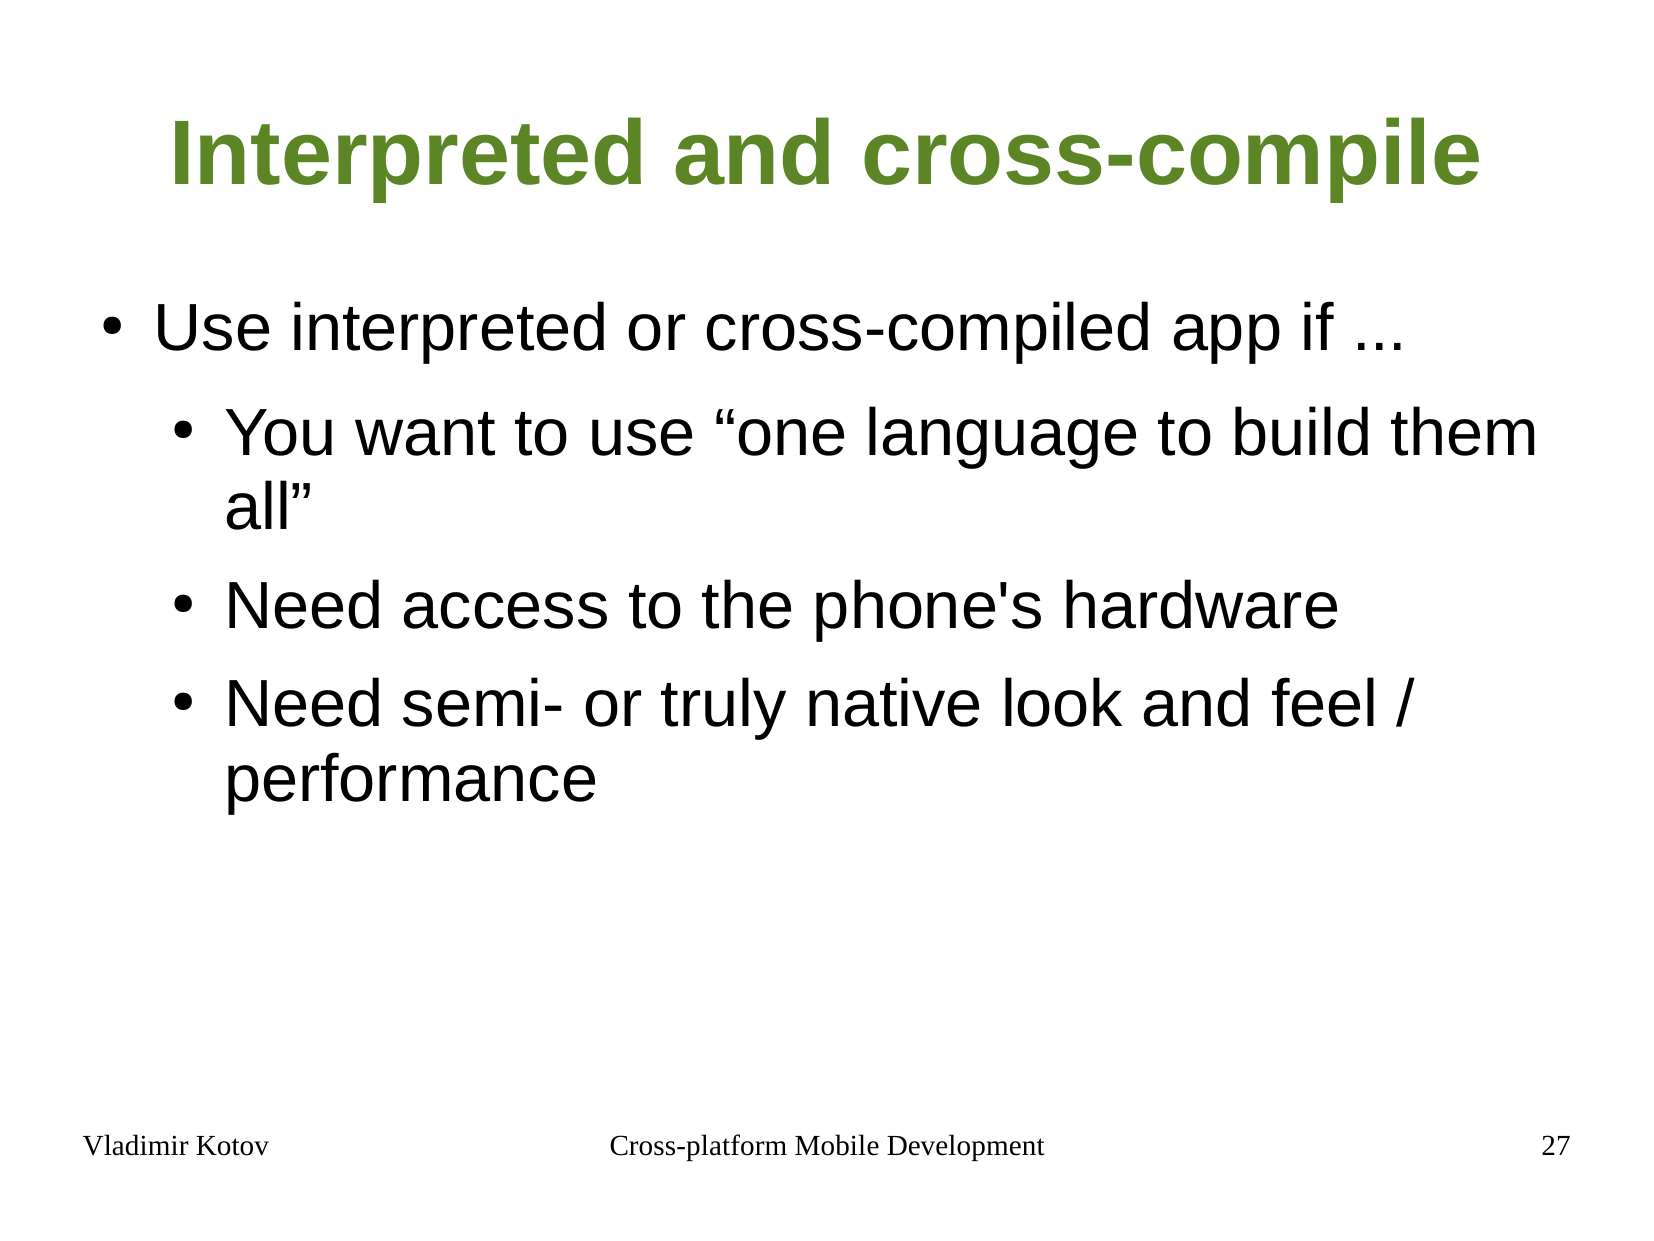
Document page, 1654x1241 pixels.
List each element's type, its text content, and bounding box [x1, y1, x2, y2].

list Use interpreted or cross-compiled app if ... You want to use “one language to build them all” Need access to the phone's hardware Need semi- or truly native look and feel / performance [82, 290, 1571, 1109]
title Interpreted and cross-compile [82, 56, 1571, 250]
